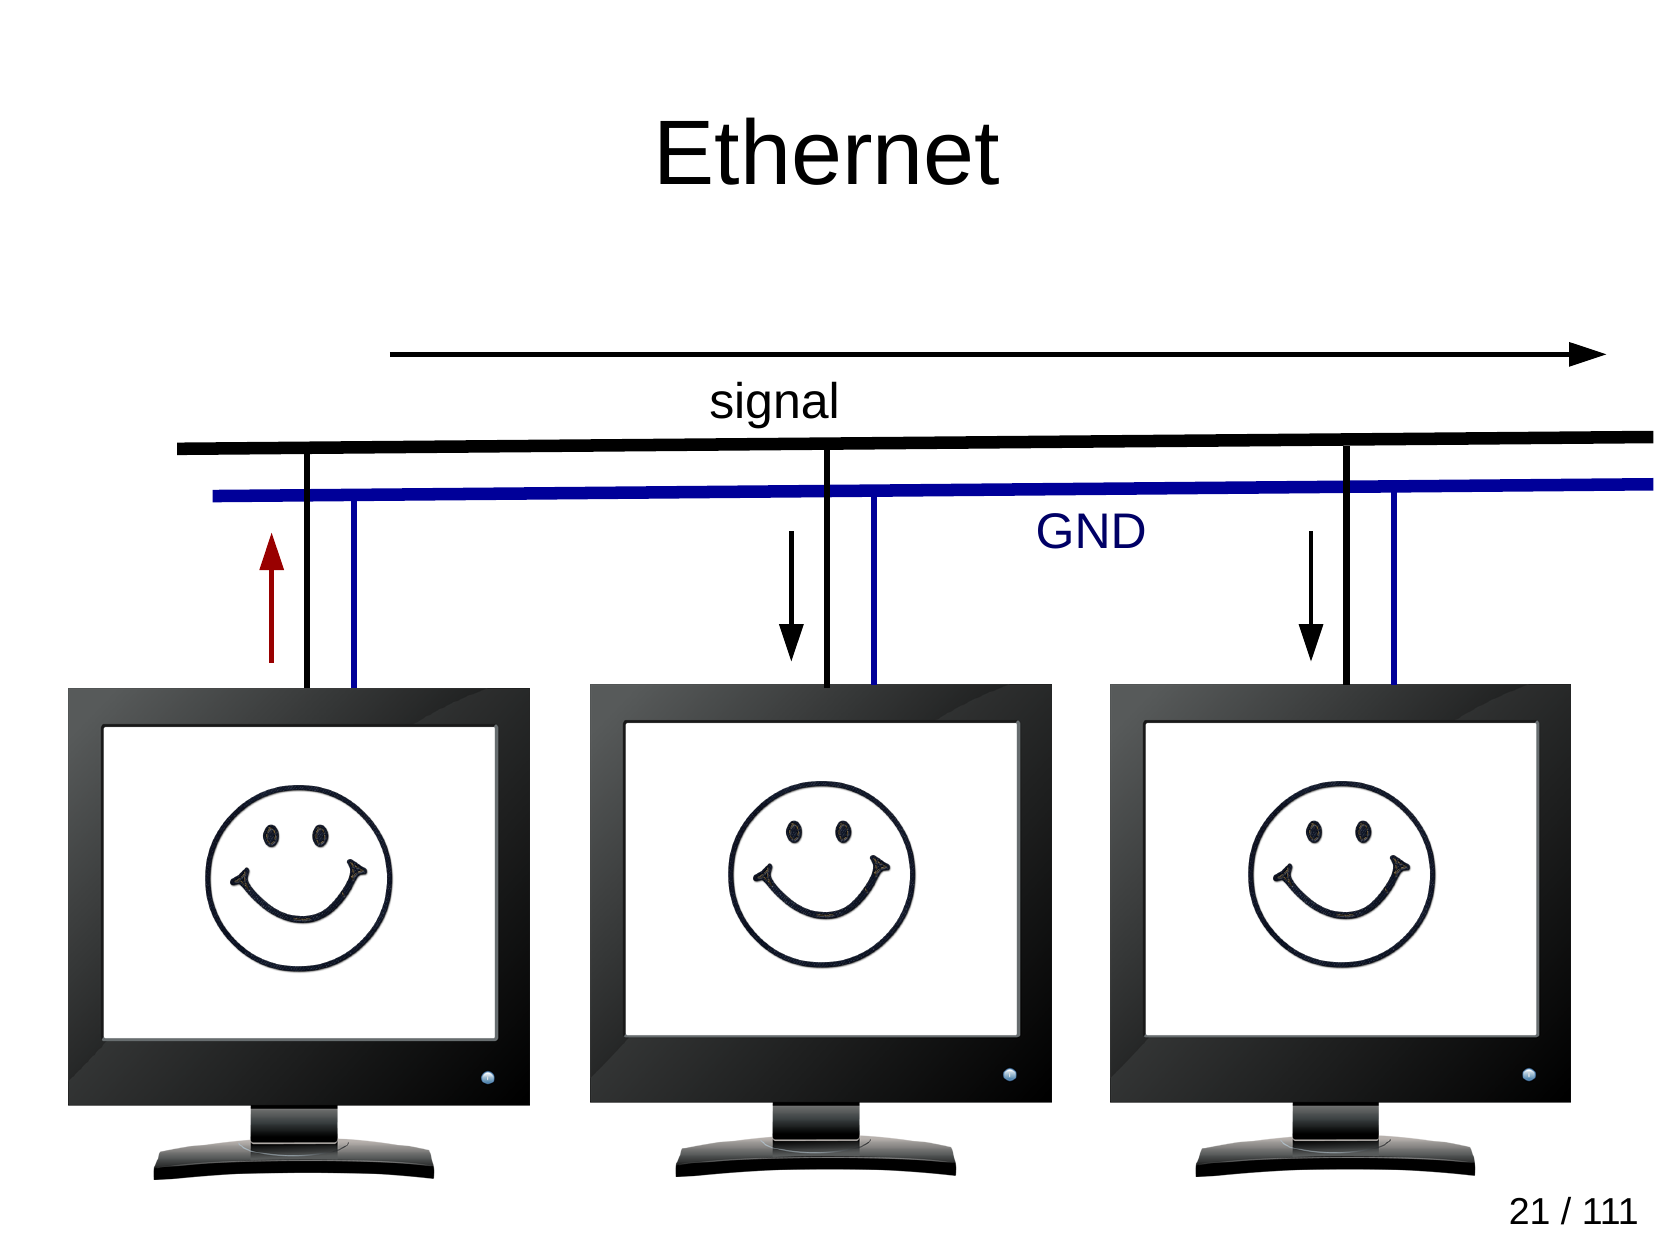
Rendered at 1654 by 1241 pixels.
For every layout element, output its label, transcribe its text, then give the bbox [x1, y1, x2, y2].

picture [68, 688, 530, 1180]
text_box [1181, 727, 1489, 964]
picture [1110, 684, 1571, 1177]
text_box signal [694, 366, 855, 437]
text_box [661, 727, 969, 964]
title Ethernet [82, 49, 1571, 257]
text_box <number> / 111 [1380, 1183, 1654, 1241]
text_box GND [1020, 496, 1162, 567]
text_box [139, 730, 447, 967]
picture [590, 684, 1052, 1177]
